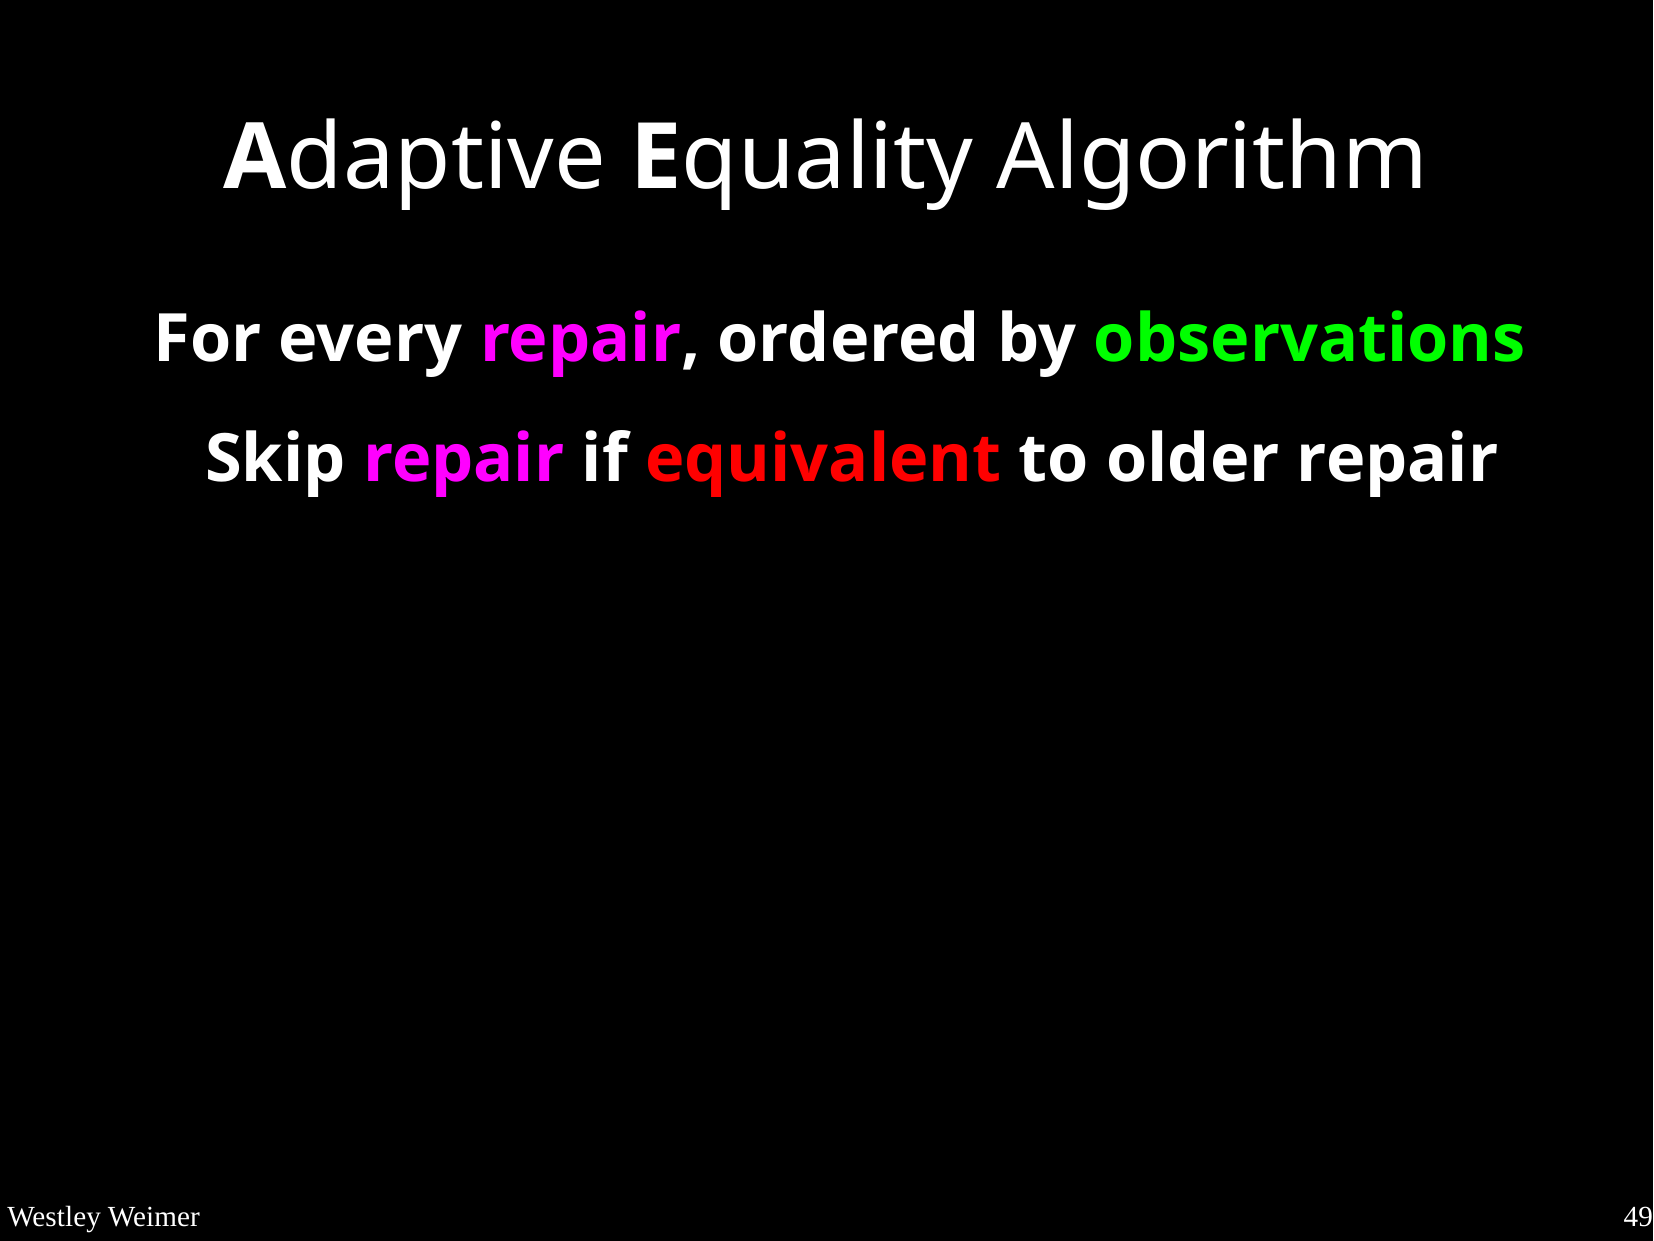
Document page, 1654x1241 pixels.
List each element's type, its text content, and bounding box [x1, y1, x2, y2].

title Adaptive Equality Algorithm [82, 49, 1571, 257]
list For every repair, ordered by observations Skip repair if equivalent to older repair [82, 290, 1571, 1109]
